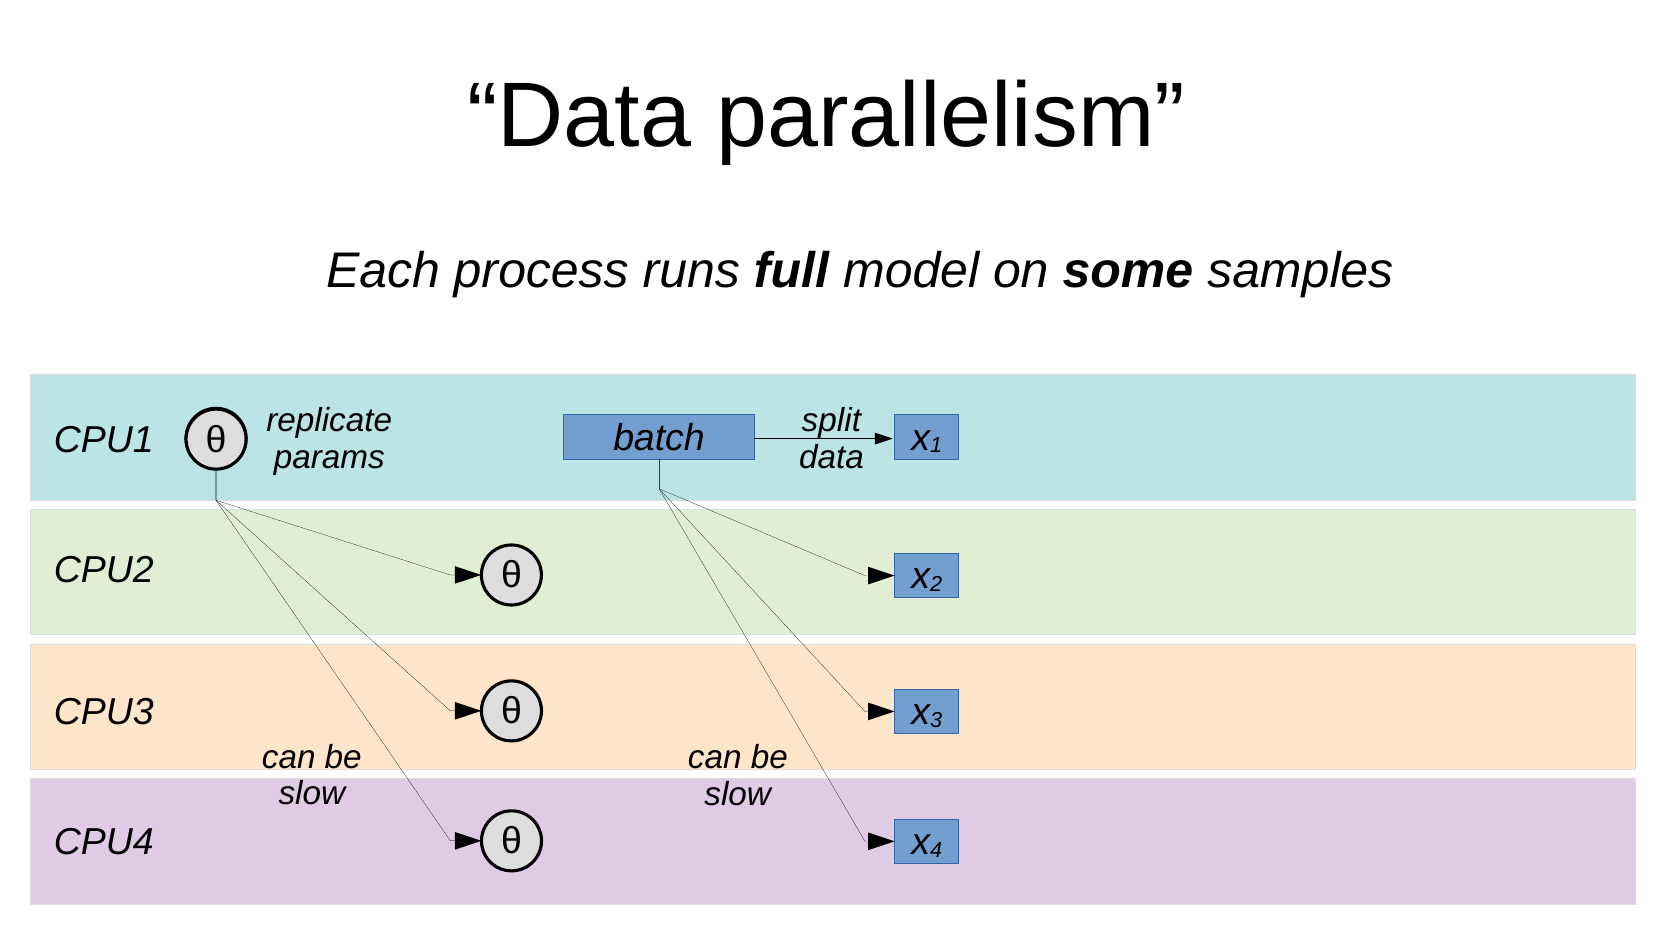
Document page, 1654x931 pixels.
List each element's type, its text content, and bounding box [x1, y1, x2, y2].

text_box θ [481, 680, 542, 741]
text_box [30, 644, 374, 770]
text_box [663, 491, 685, 501]
text_box [30, 778, 1636, 905]
text_box can be slow [645, 731, 830, 821]
text_box x4 [894, 819, 959, 864]
text_box CPU4 [39, 813, 190, 871]
text_box θ [481, 544, 542, 606]
text_box CPU3 [39, 683, 190, 741]
text_box [229, 509, 743, 635]
text_box split data [739, 394, 924, 483]
text_box batch [563, 414, 739, 460]
text_box x1 [894, 414, 959, 460]
text_box [224, 509, 366, 635]
text_box x2 [894, 553, 959, 598]
title “Data parallelism” [82, 37, 1571, 193]
text_box Each process runs full model on some samples [311, 234, 1510, 362]
text_box replicate params [237, 394, 422, 483]
text_box CPU2 [39, 541, 190, 599]
text_box x3 [894, 689, 959, 734]
text_box [30, 374, 1636, 501]
text_box CPU1 [39, 411, 190, 469]
text_box [30, 509, 309, 635]
text_box [318, 644, 799, 770]
text_box θ [186, 409, 237, 470]
text_box can be slow [219, 730, 404, 820]
text_box [679, 509, 1636, 635]
text_box [672, 509, 793, 635]
text_box [751, 644, 1636, 770]
text_box θ [481, 810, 542, 871]
